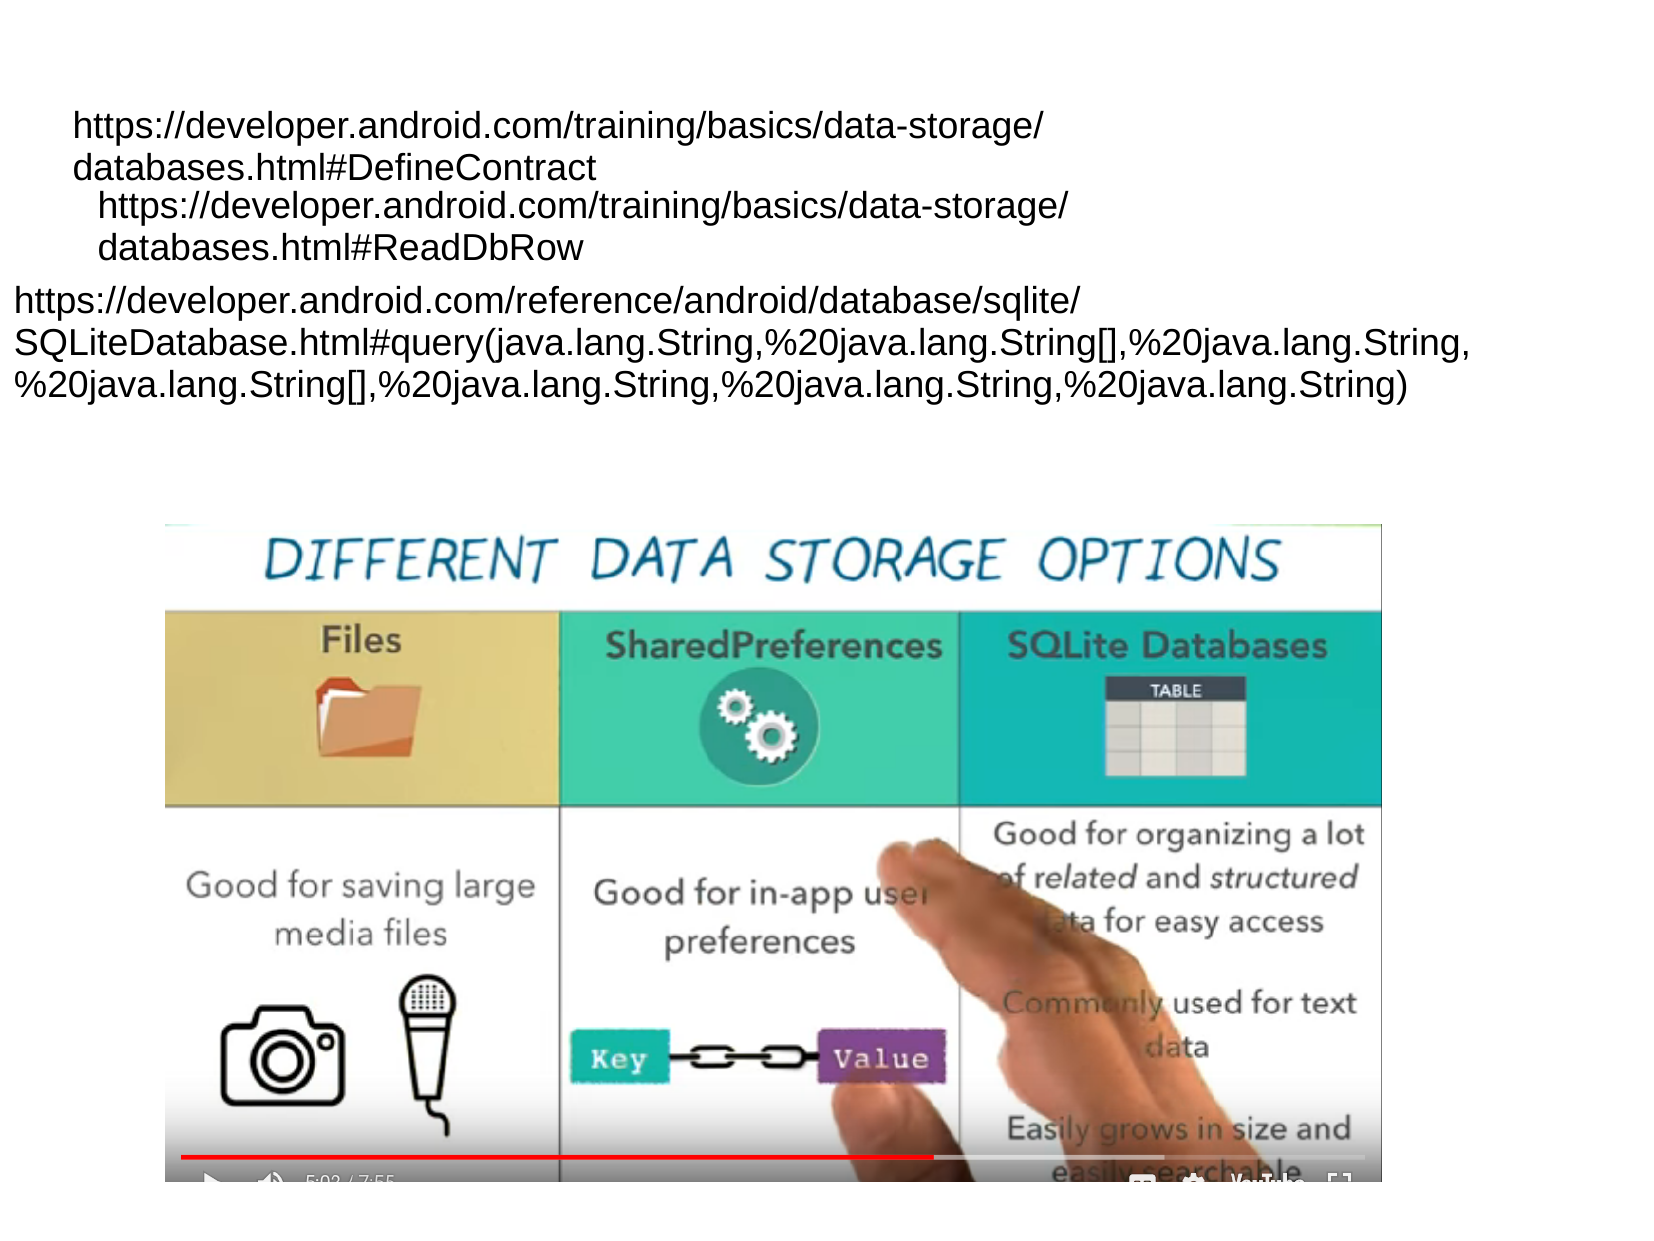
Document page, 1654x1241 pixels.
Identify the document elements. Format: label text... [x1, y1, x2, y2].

text_box https://developer.android.com/training/basics/data-storage/databases.html#ReadDbRow [82, 177, 1570, 272]
text_box https://developer.android.com/reference/android/database/sqlite/SQLiteDatabase.html#query(java.lang.String,%20java.lang.String[],%20java.lang.String,%20java.lang.String[],%20java.lang.String,%20java.lang.String,%20java.lang.String) [0, 272, 1654, 414]
picture [165, 520, 1382, 1182]
text_box https://developer.android.com/training/basics/data-storage/databases.html#DefineContract [57, 96, 1583, 196]
